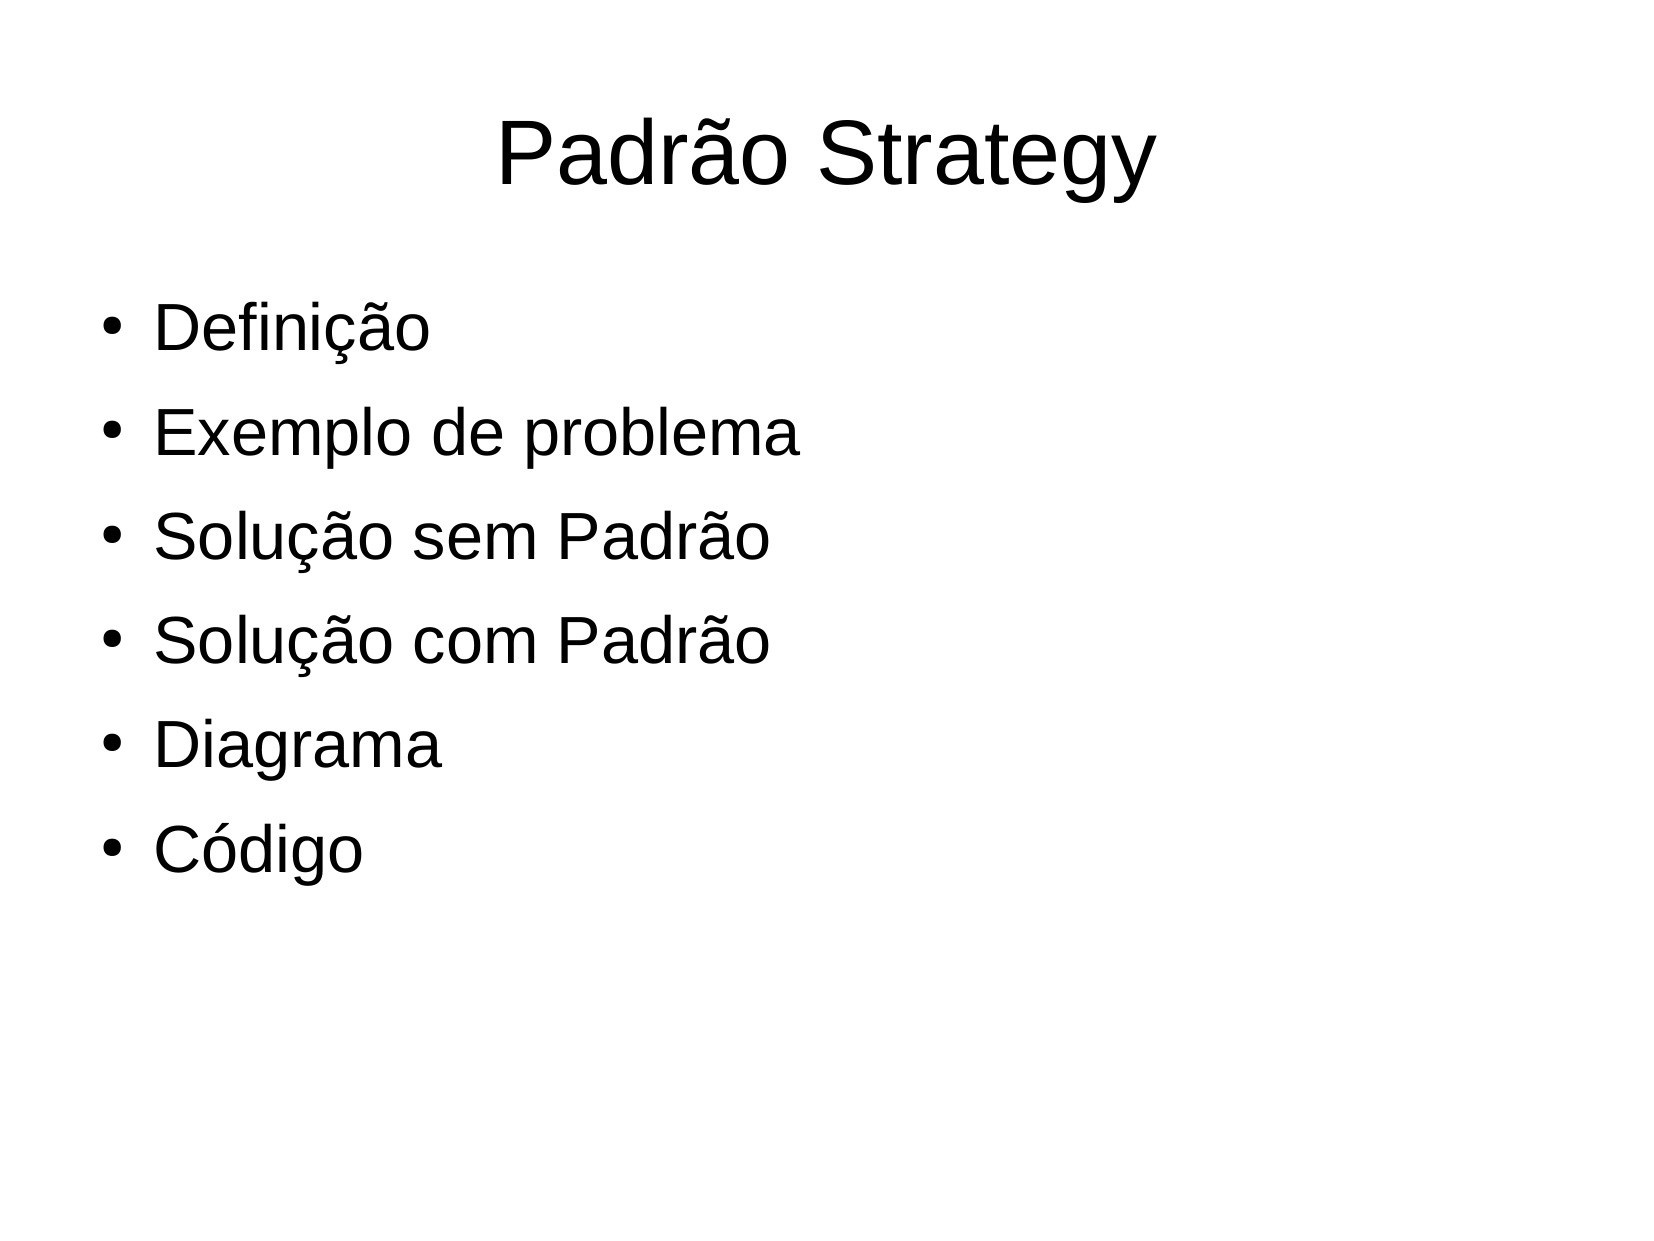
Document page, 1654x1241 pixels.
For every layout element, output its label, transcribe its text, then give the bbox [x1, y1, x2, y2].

list Definição Exemplo de problema Solução sem Padrão Solução com Padrão Diagrama Código [82, 290, 1571, 1010]
title Padrão Strategy [82, 49, 1571, 257]
